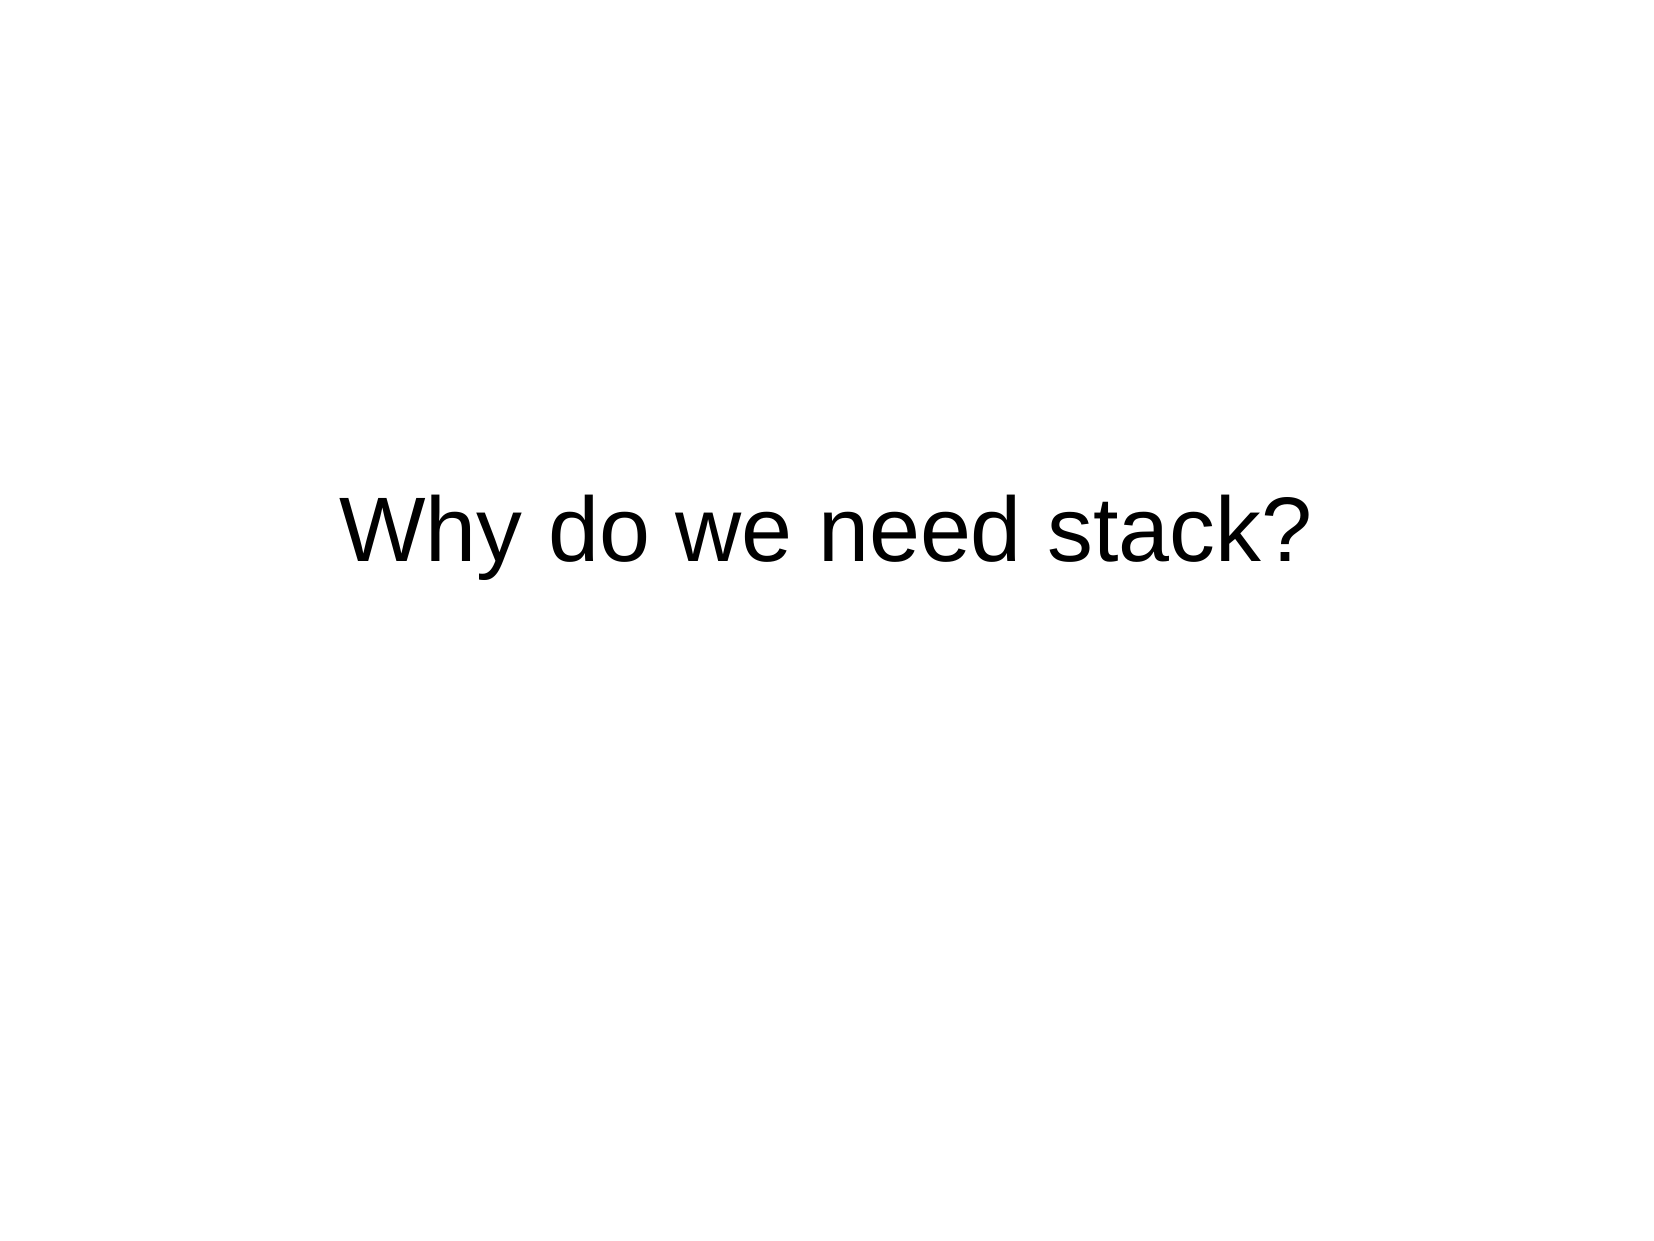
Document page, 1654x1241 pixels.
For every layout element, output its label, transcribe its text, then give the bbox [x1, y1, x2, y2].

subtitle Why do we need stack? [82, 49, 1571, 1010]
